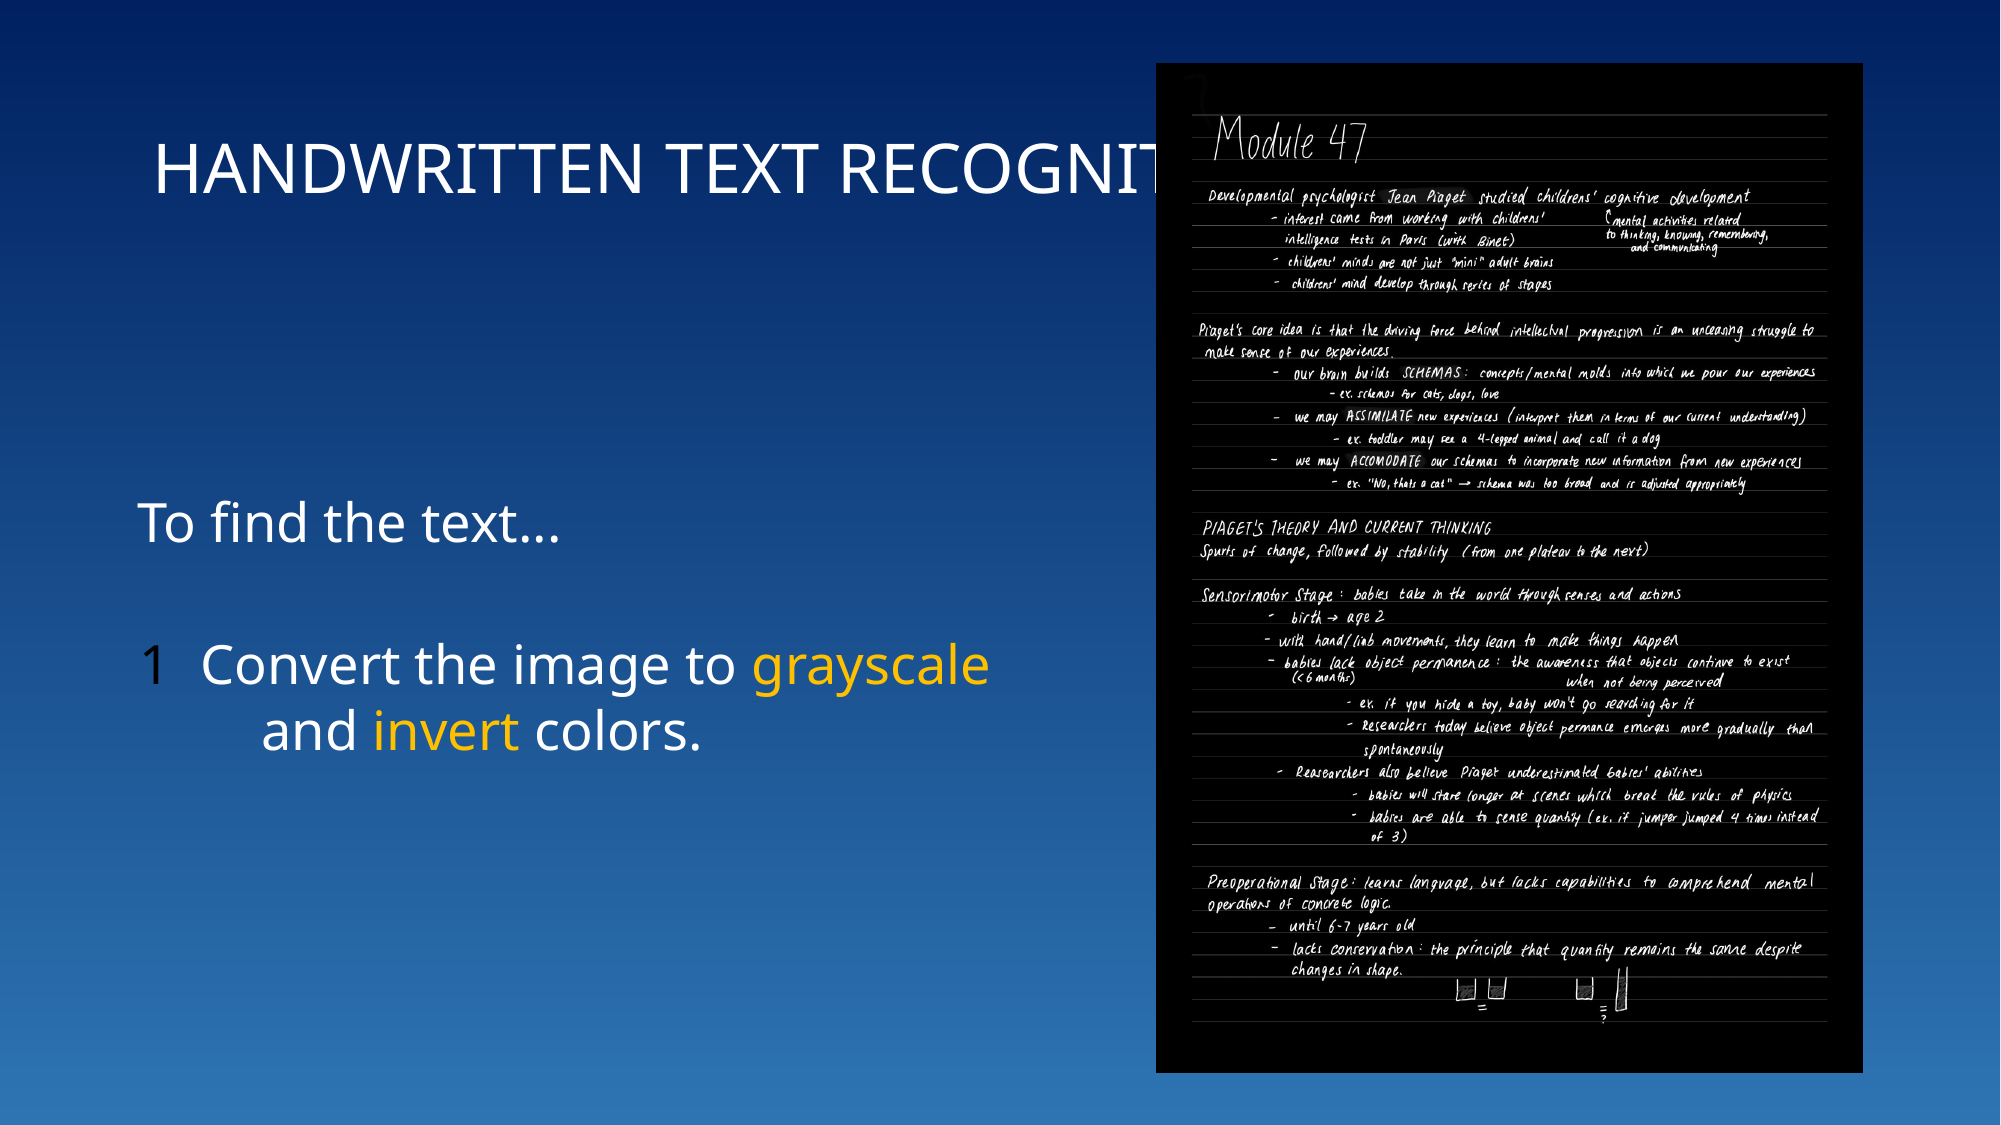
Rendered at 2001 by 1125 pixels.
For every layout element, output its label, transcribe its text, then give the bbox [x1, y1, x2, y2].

picture [1156, 63, 1863, 1073]
subtitle To find the text... Convert the image to grayscale and invert colors. [137, 299, 1070, 1014]
title HANDWRITTEN TEXT RECOGNITION [137, 59, 1863, 278]
